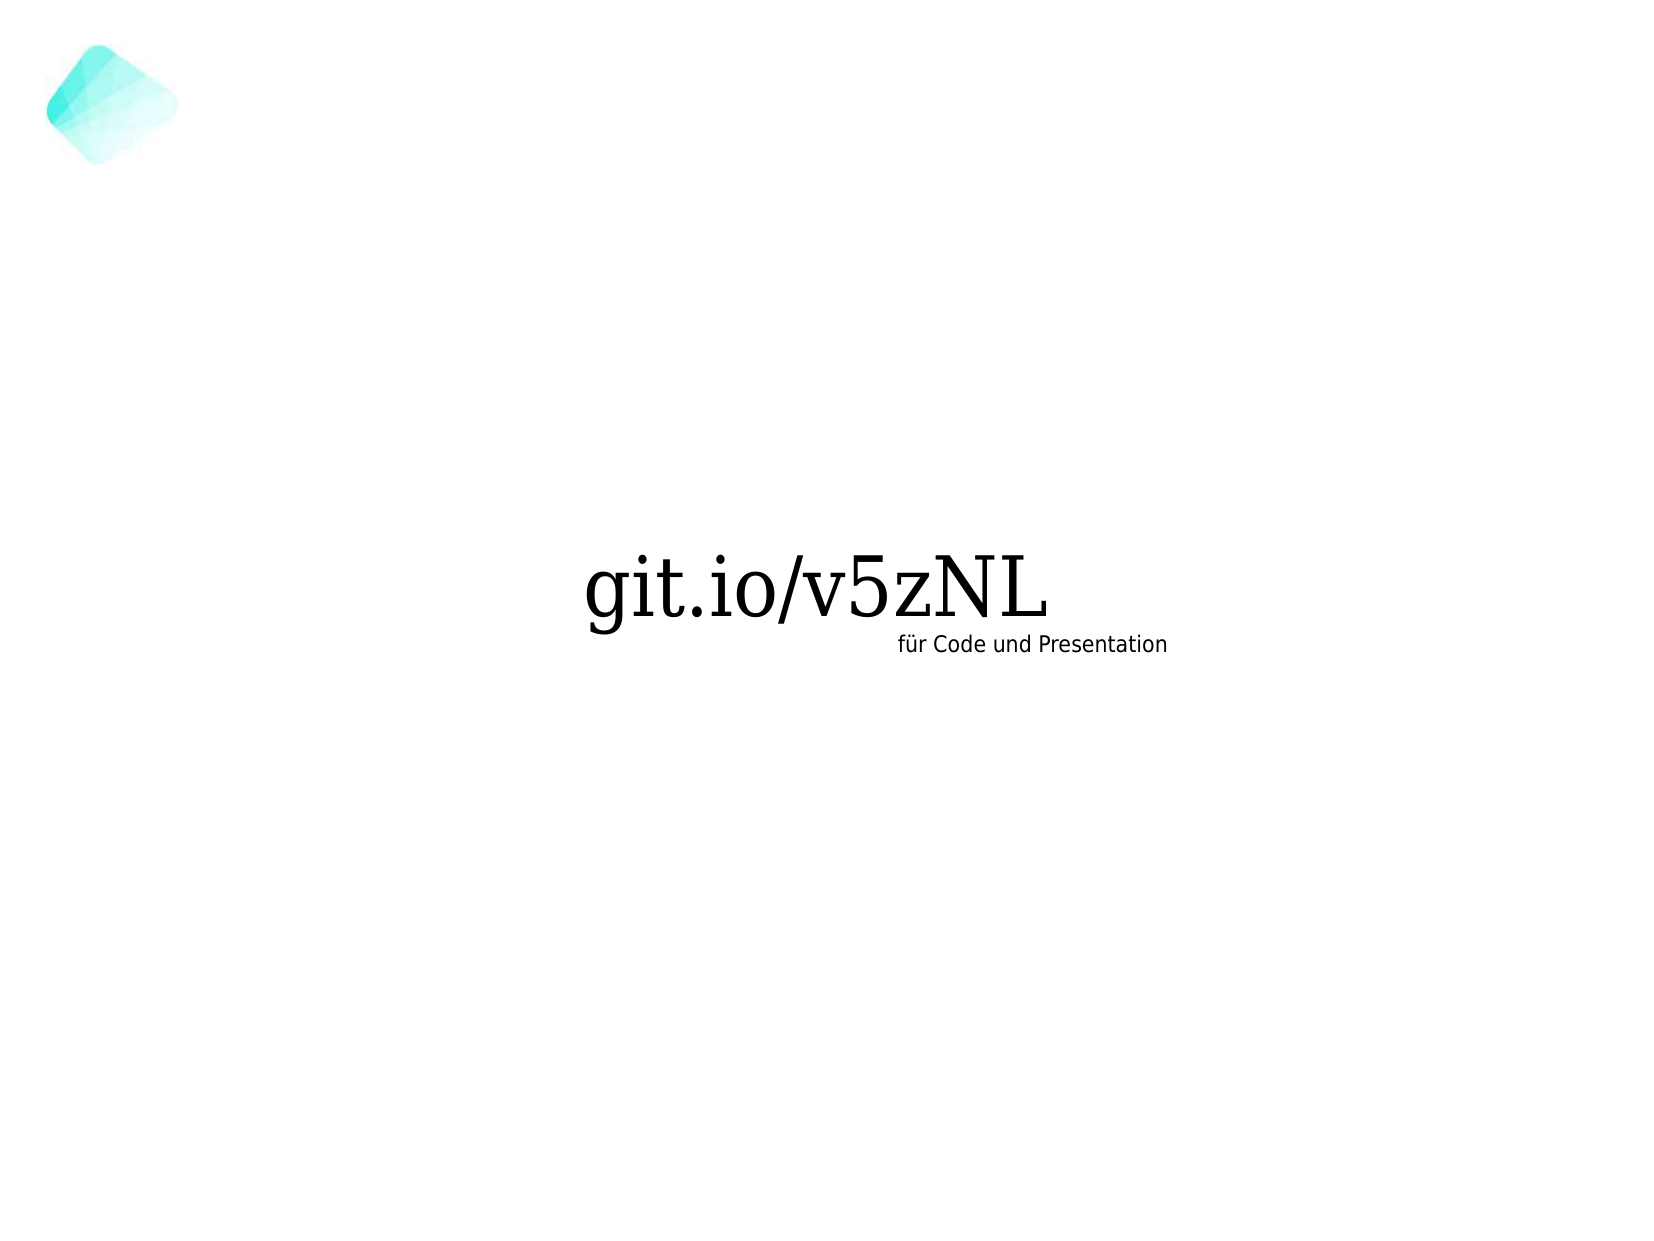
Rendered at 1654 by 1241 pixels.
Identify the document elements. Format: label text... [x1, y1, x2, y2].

text_box für Code und Presentation [358, 351, 1654, 935]
text_box git.io/v5zNL [141, 291, 1491, 875]
picture [45, 44, 181, 167]
